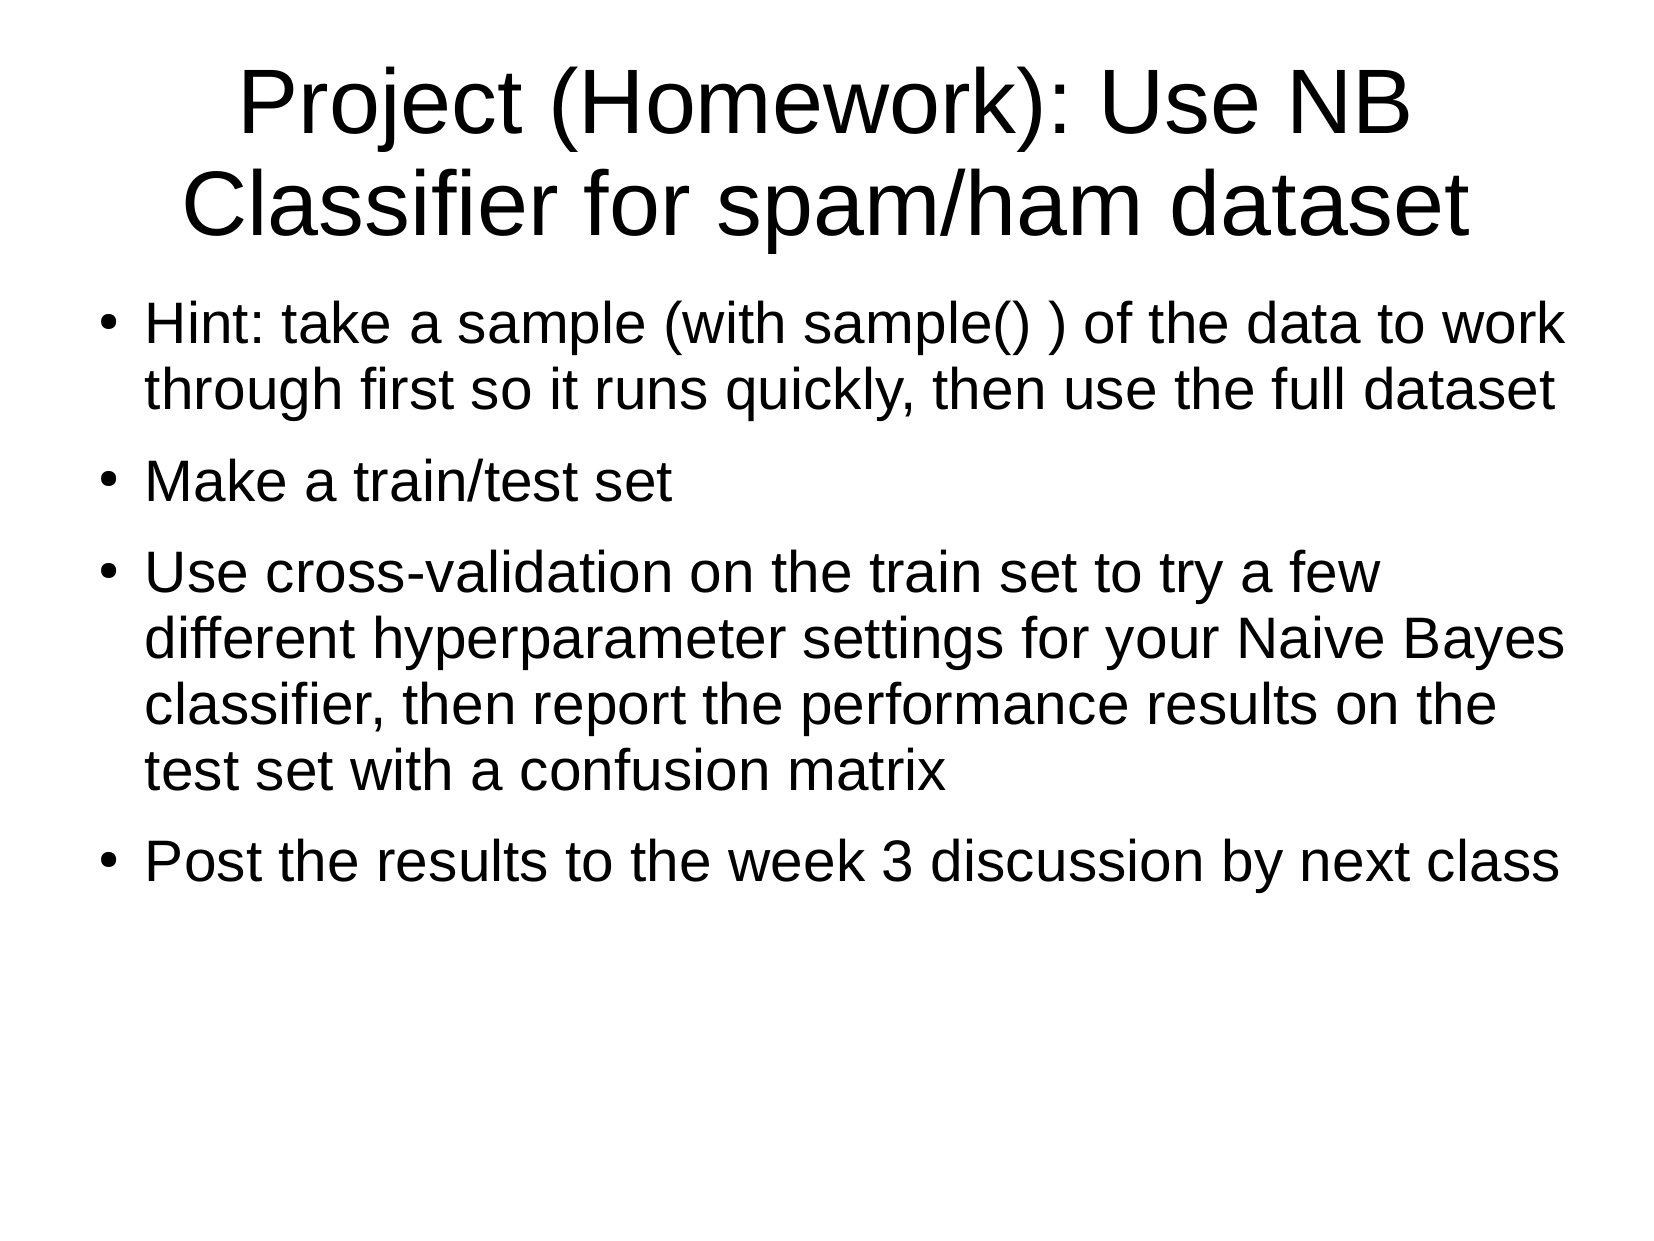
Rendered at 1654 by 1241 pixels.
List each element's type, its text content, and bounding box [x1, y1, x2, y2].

list Hint: take a sample (with sample() ) of the data to work through first so it runs quickly, then use the full dataset Make a train/test set Use cross-validation on the train set to try a few different hyperparameter settings for your Naive Bayes classifier, then report the performance results on the test set with a confusion matrix Post the results to the week 3 discussion by next class [82, 290, 1571, 1010]
title Project (Homework): Use NB Classifier for spam/ham dataset [82, 49, 1571, 257]
